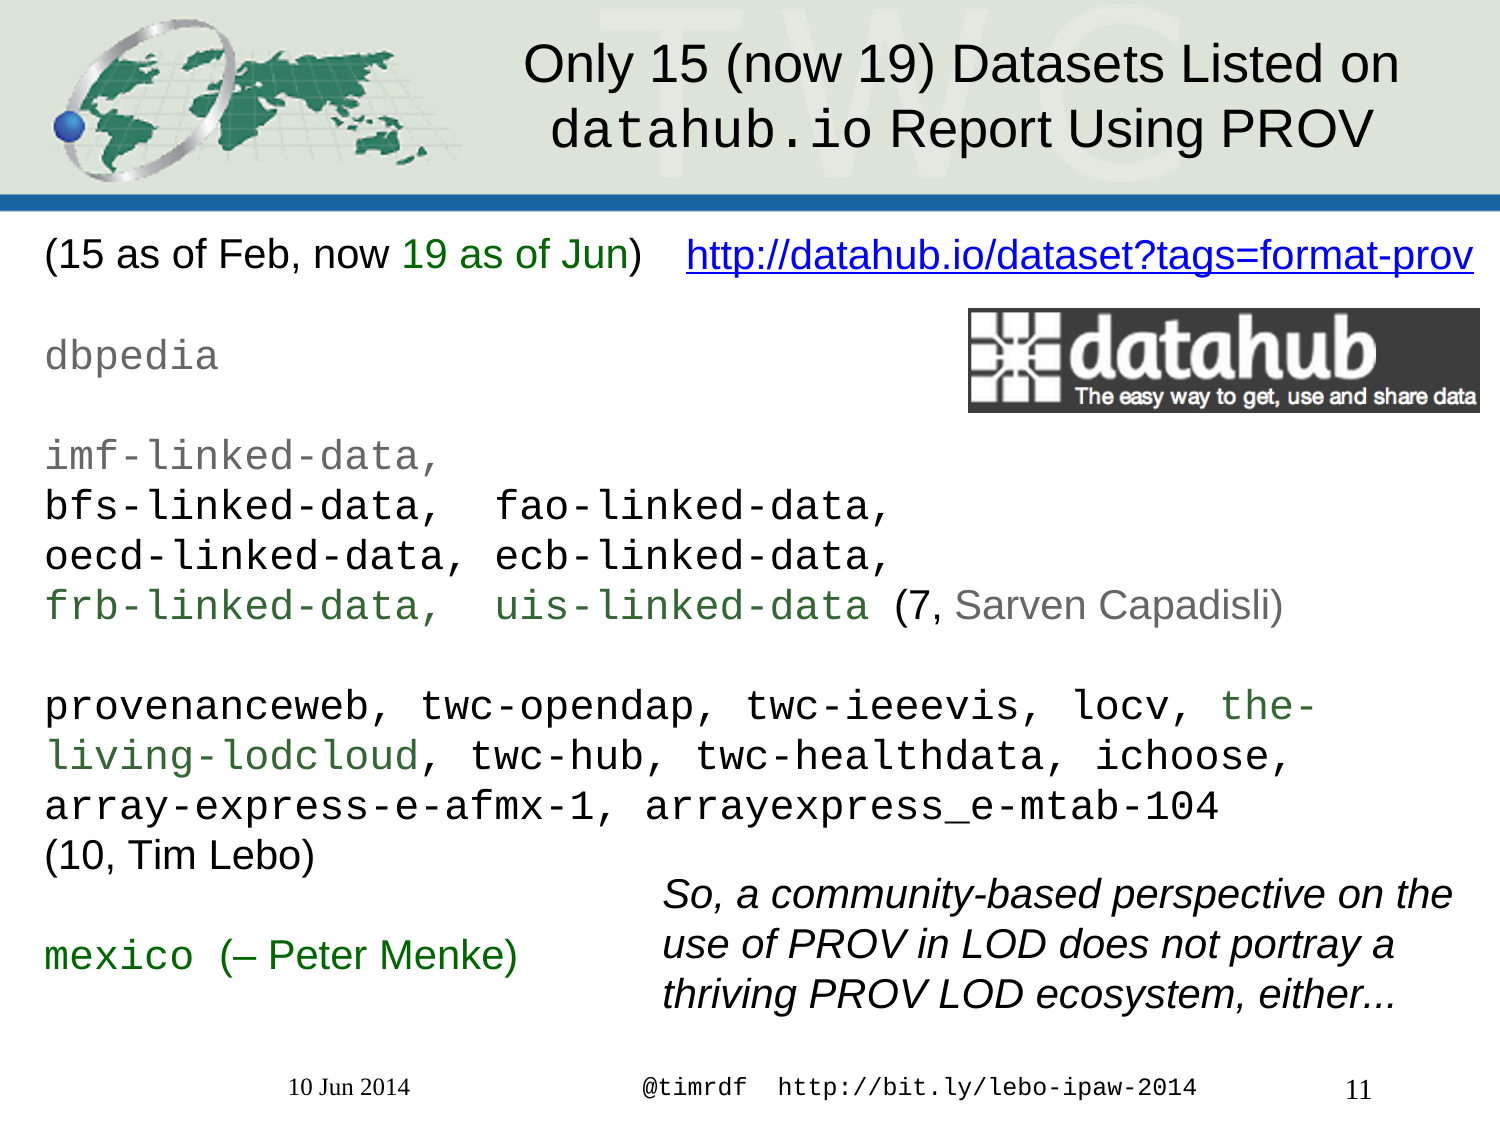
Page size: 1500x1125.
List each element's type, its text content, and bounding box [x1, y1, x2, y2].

picture [968, 308, 1480, 413]
text_box http://datahub.io/dataset?tags=format-prov [671, 220, 1488, 286]
text_box So, a community-based perspective on the use of PROV in LOD does not portray a thriving PROV LOD ecosystem, either... [647, 859, 1500, 1036]
title Only 15 (now 19) Datasets Listed on datahub.io Report Using PROV [424, 0, 1500, 188]
text_box (15 as of Feb, now 19 as of Jun) dbpedia imf-linked-data, bfs-linked-data, fao-linked-data, oecd-linked-data, ecb-linked-data, frb-linked-data, uis-linked-data (7, Sarven Capadisli) provenanceweb, twc-opendap, twc-ieeevis, locv, the-living-lodcloud, twc-hub, twc-healthdata, ichoose, array-express-e-afmx-1, arrayexpress_e-mtab-104 (10, Tim Lebo) mexico (– Peter Menke) [29, 219, 1447, 986]
picture [0, 0, 1500, 212]
